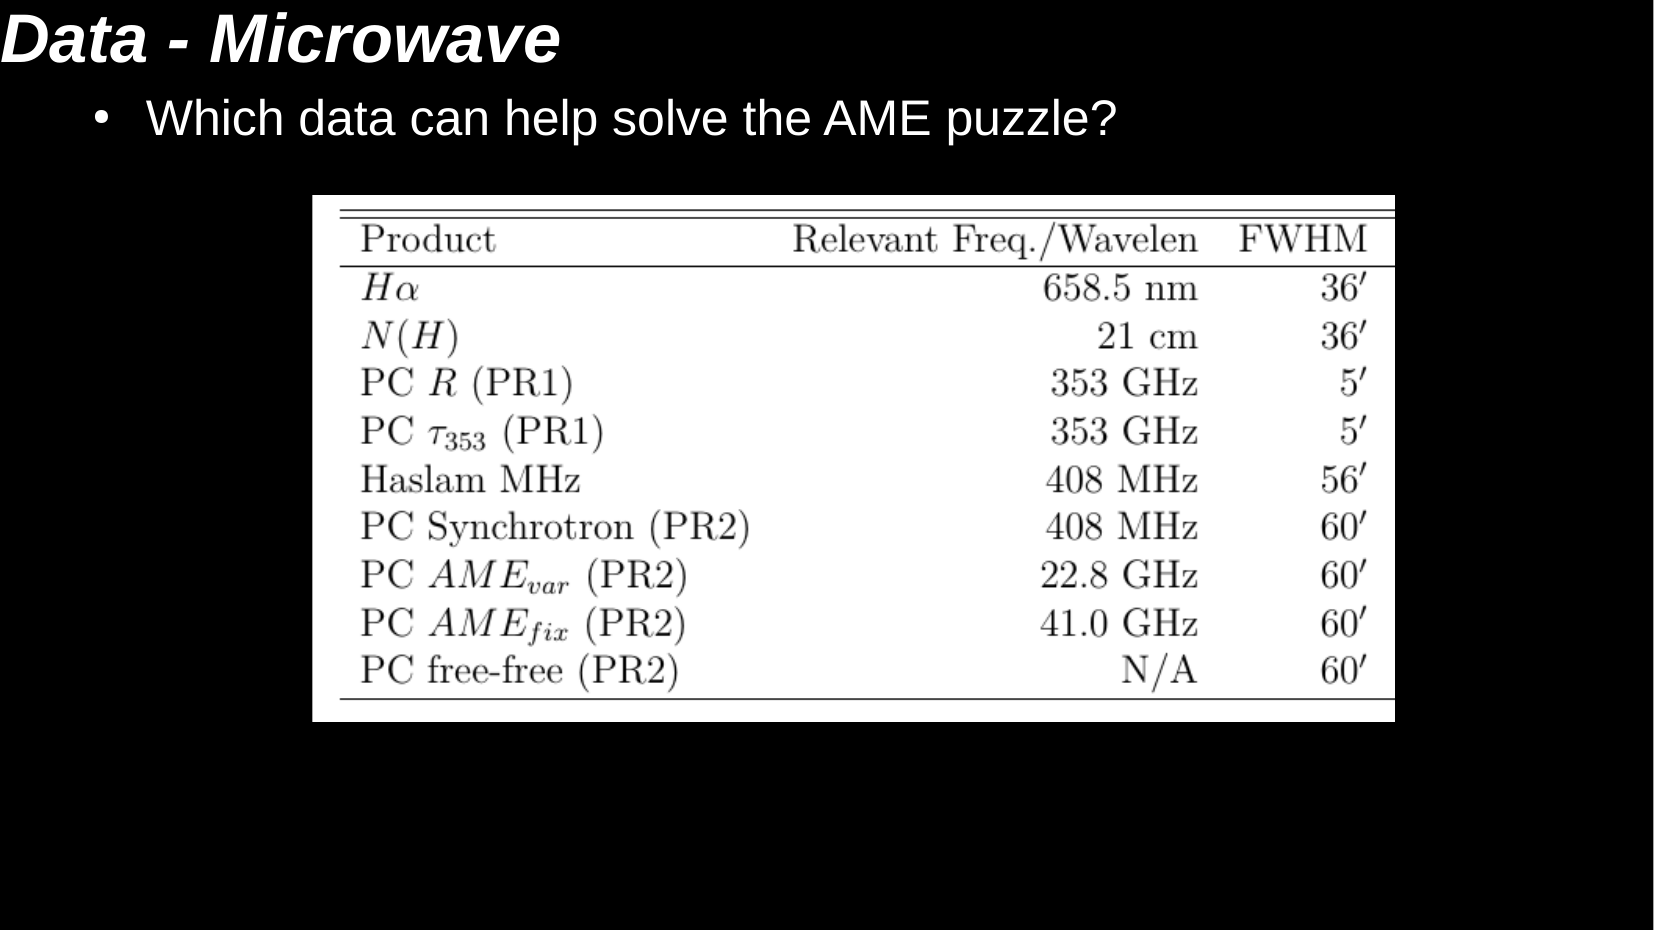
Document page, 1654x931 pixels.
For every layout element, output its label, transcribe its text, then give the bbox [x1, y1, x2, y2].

picture [312, 195, 1396, 723]
list Which data can help solve the AME puzzle? [75, 90, 1426, 181]
title Data - Microwave [0, 0, 1489, 91]
